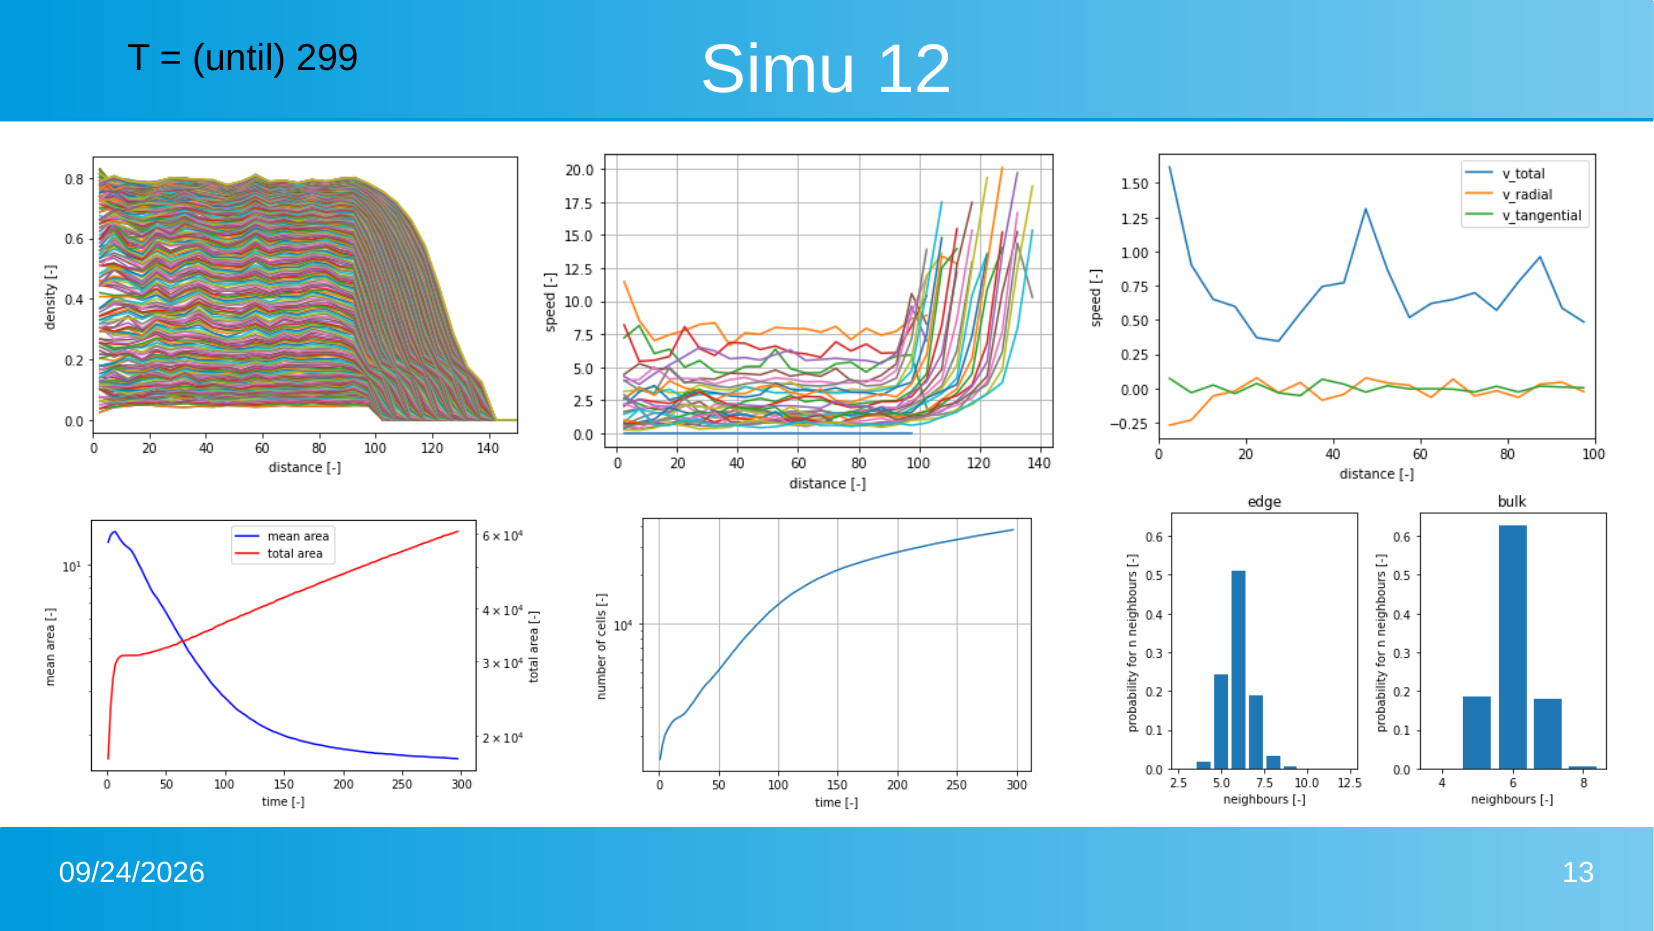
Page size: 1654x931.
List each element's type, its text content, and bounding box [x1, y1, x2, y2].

text_box T = (until) 299 [112, 29, 451, 87]
title Simu 12 [59, 29, 1595, 108]
picture [37, 149, 526, 481]
picture [588, 511, 1039, 815]
picture [536, 146, 1062, 498]
picture [37, 513, 548, 814]
picture [1082, 146, 1616, 813]
